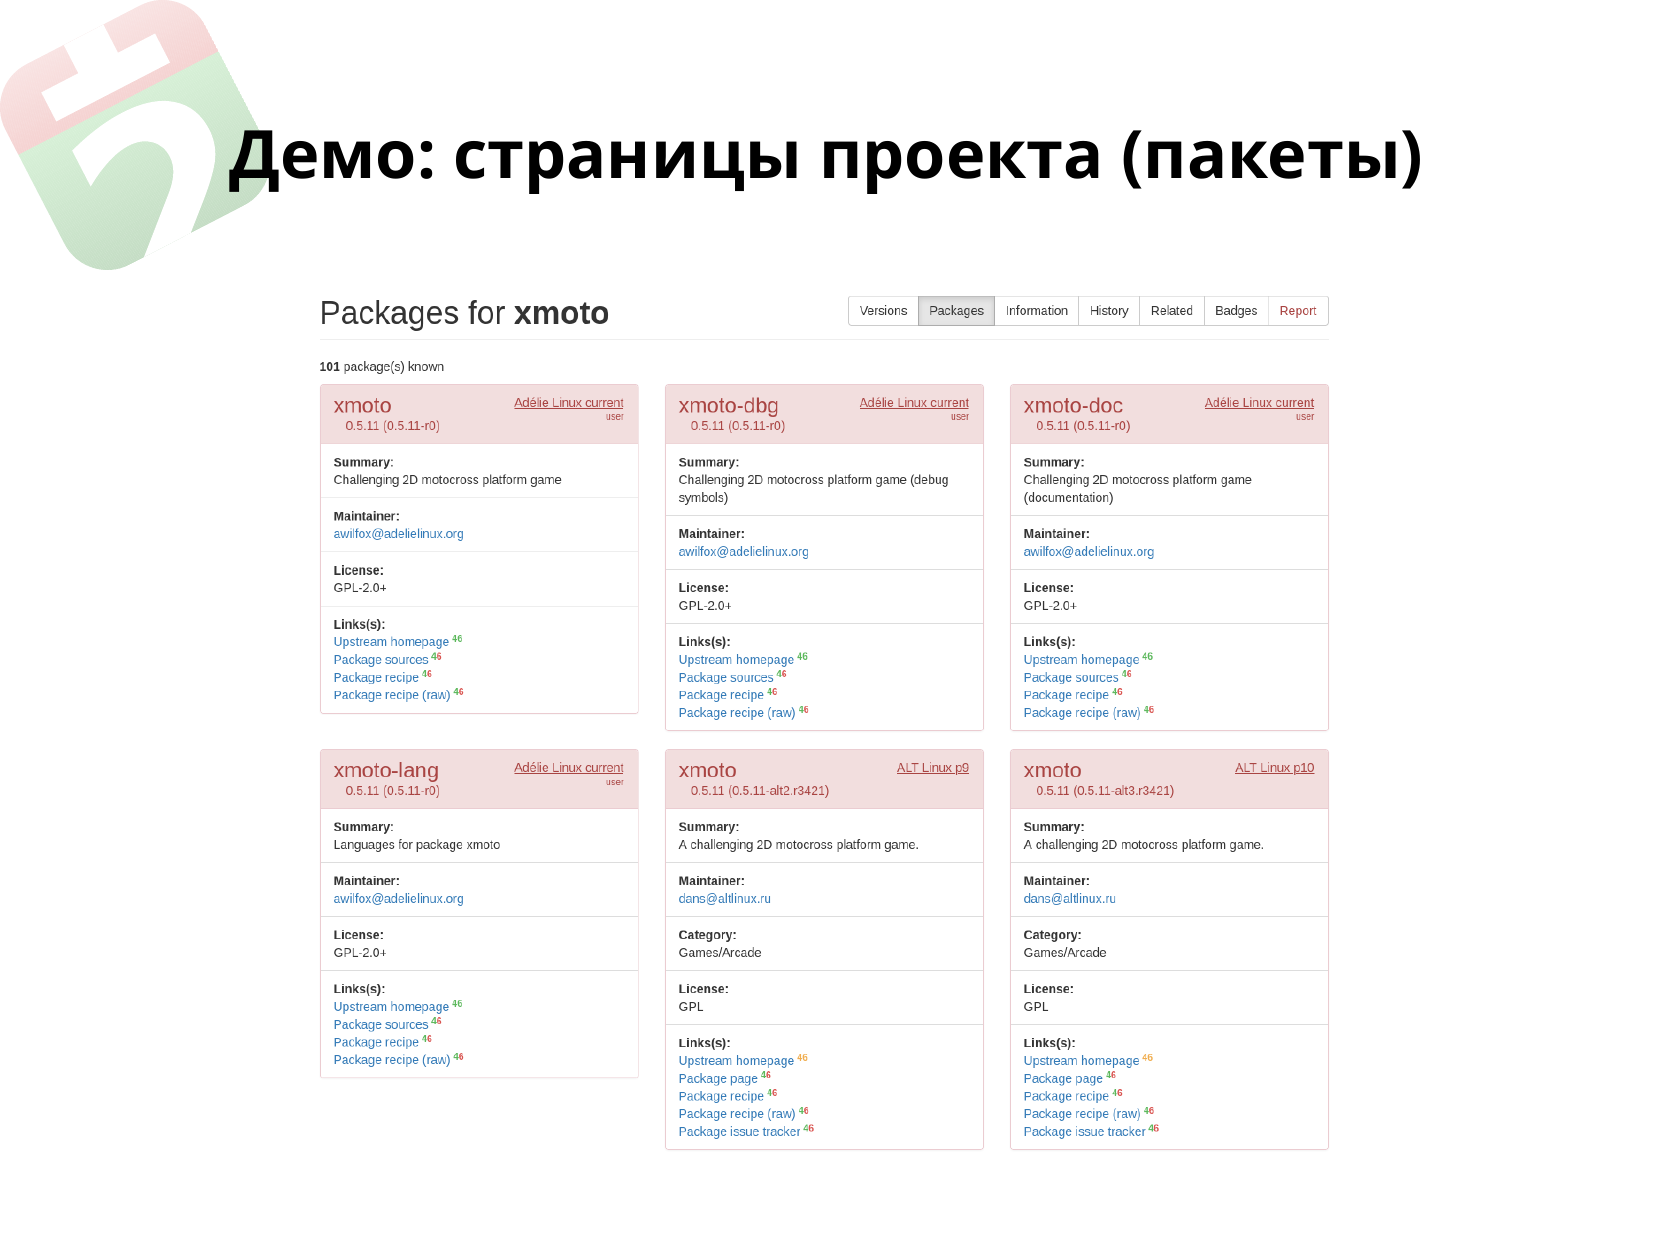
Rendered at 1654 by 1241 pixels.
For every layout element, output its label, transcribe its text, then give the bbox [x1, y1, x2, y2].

picture [315, 289, 1338, 1155]
title Демо: страницы проекта (пакеты) [82, 49, 1571, 257]
